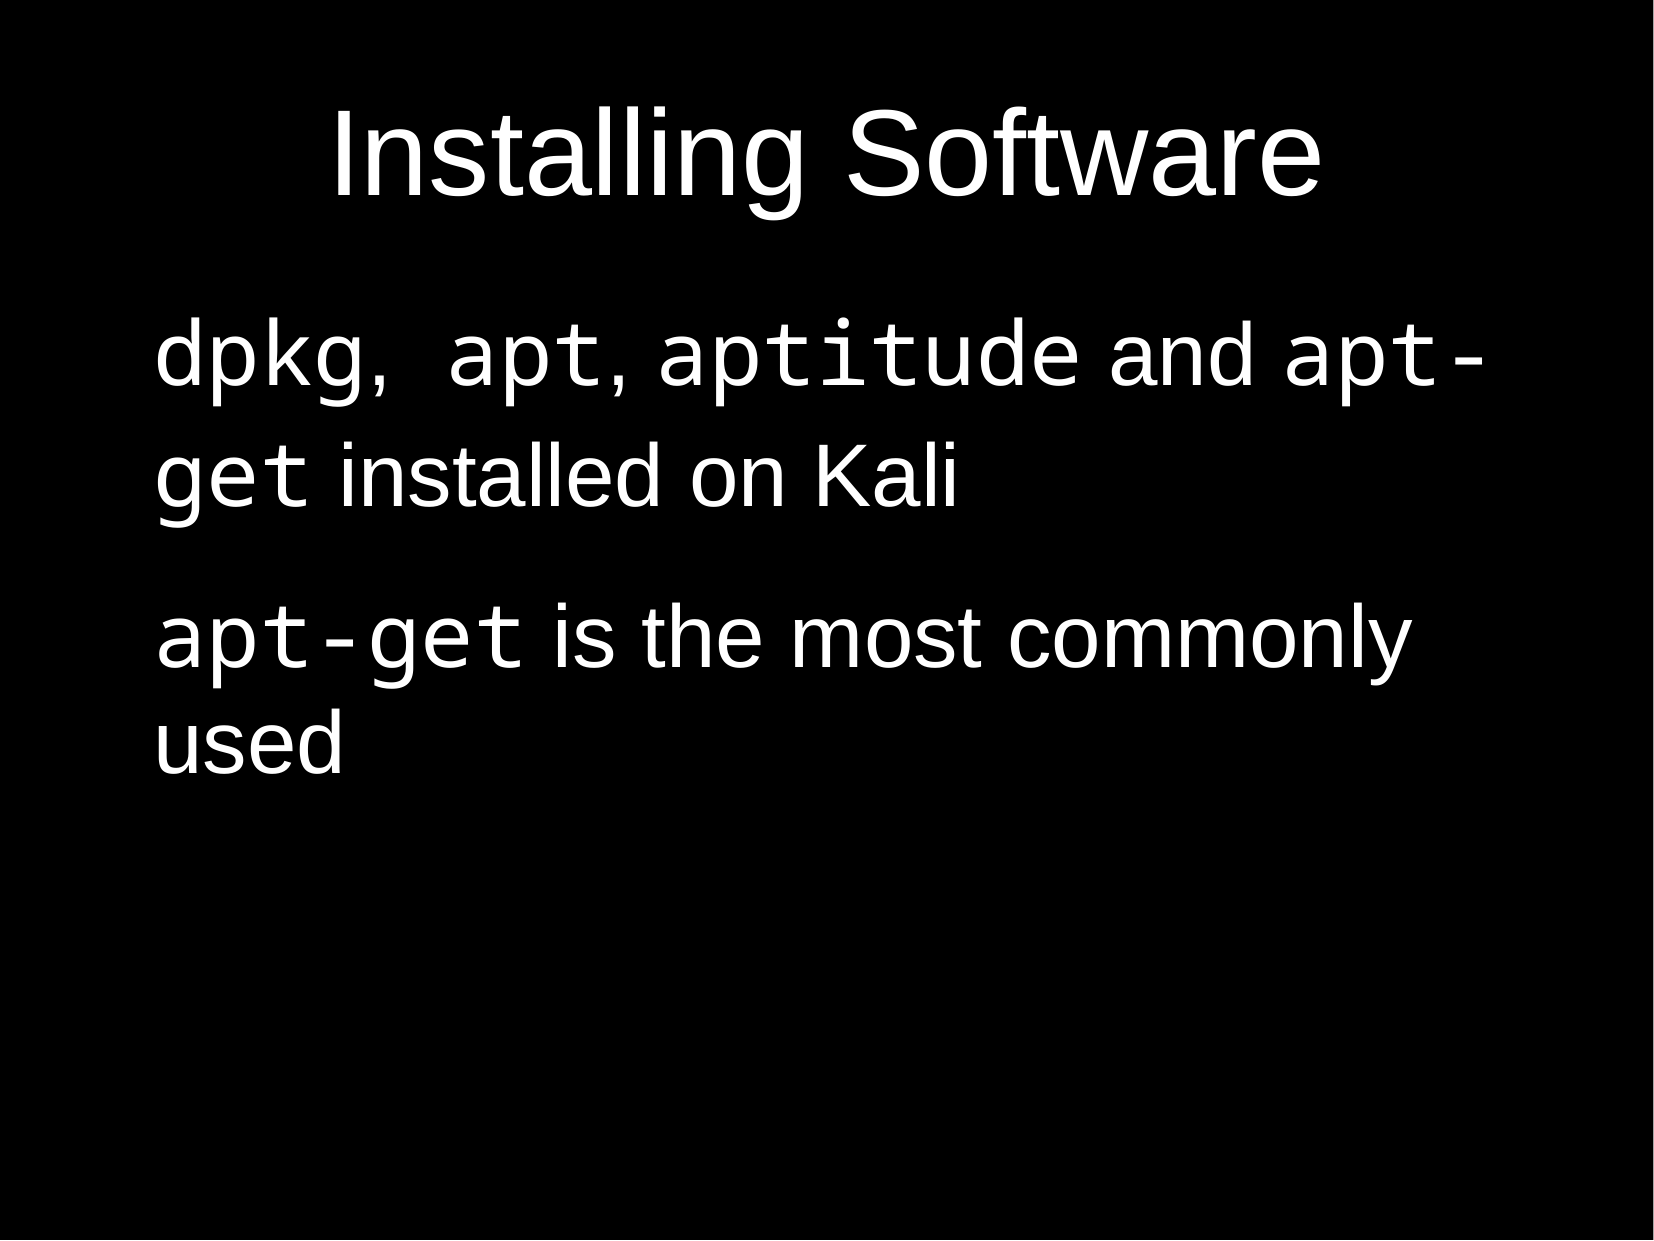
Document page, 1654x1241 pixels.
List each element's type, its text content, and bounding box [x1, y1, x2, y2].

list dpkg, apt, aptitude and apt-get installed on Kali apt-get is the most commonly used [82, 290, 1571, 1010]
title Installing Software [82, 49, 1571, 257]
